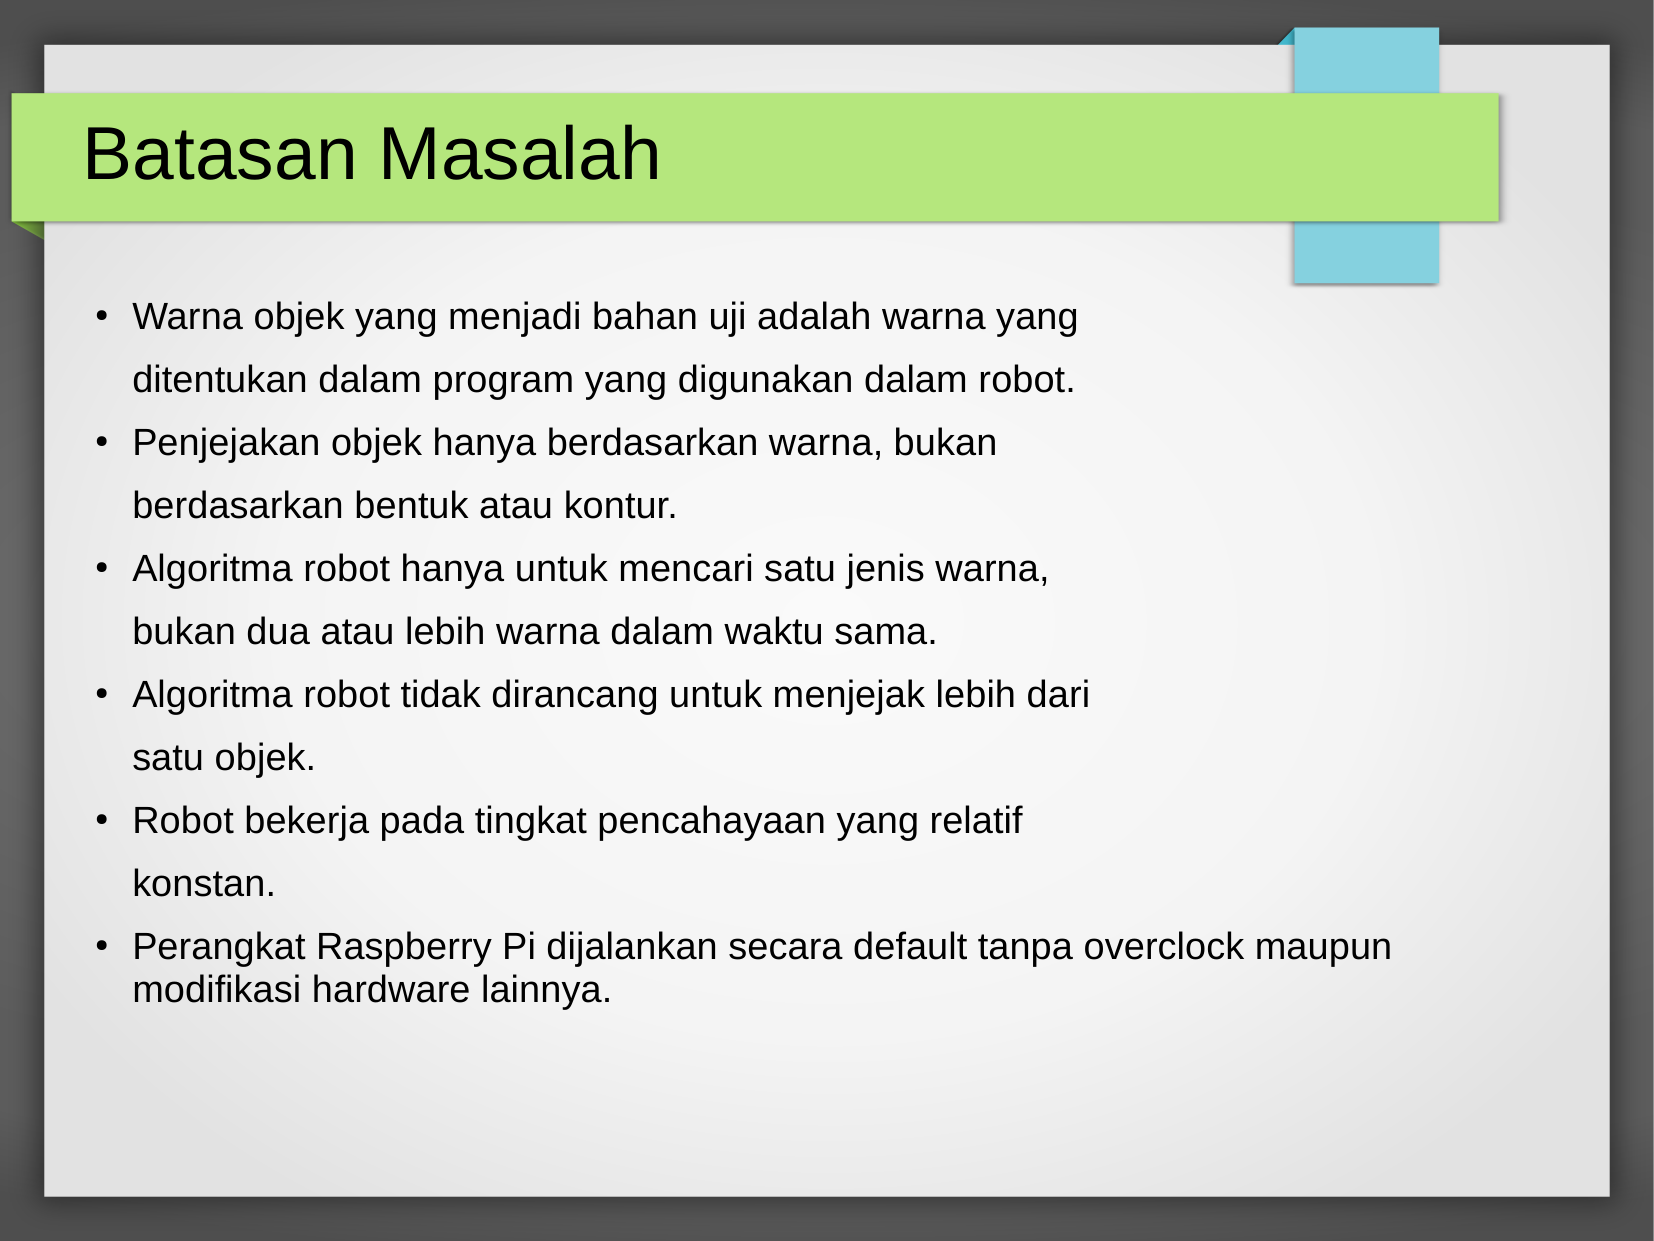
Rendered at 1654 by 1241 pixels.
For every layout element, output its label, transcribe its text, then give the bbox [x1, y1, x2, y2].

list Warna objek yang menjadi bahan uji adalah warna yang ditentukan dalam program yang digunakan dalam robot. Penjejakan objek hanya berdasarkan warna, bukan berdasarkan bentuk atau kontur. Algoritma robot hanya untuk mencari satu jenis warna, bukan dua atau lebih warna dalam waktu sama. Algoritma robot tidak dirancang untuk menjejak lebih dari satu objek. Robot bekerja pada tingkat pencahayaan yang relatif konstan. Perangkat Raspberry Pi dijalankan secara default tanpa overclock maupun modifikasi hardware lainnya. [82, 295, 1571, 1015]
picture [0, 0, 1654, 1241]
title Batasan Masalah [82, 94, 1264, 213]
